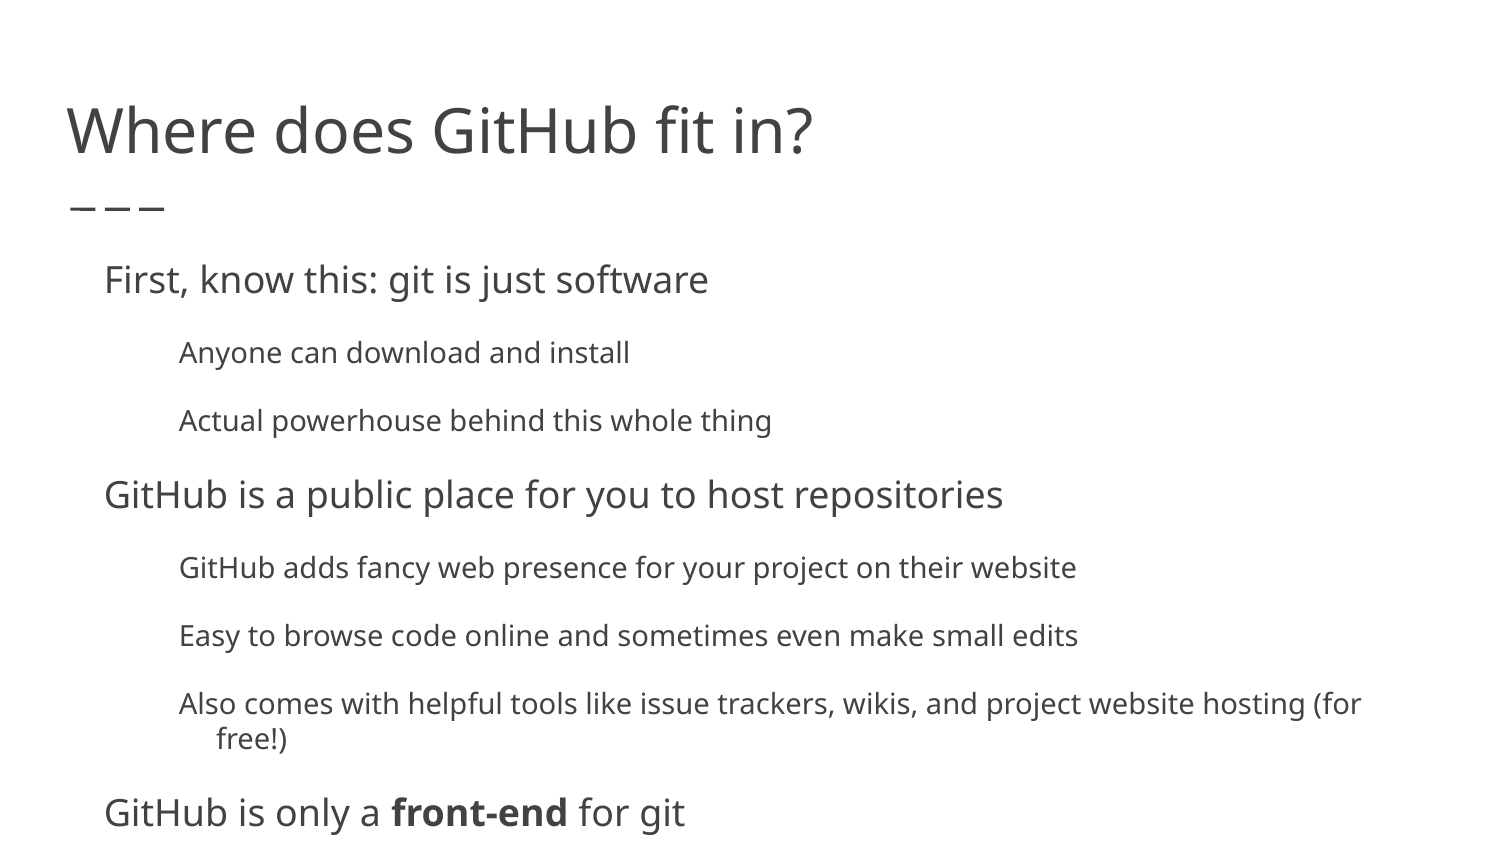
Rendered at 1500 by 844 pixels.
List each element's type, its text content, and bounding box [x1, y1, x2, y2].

list First, know this: git is just software Anyone can download and install Actual powerhouse behind this whole thing GitHub is a public place for you to host repositories GitHub adds fancy web presence for your project on their website Easy to browse code online and sometimes even make small edits Also comes with helpful tools like issue trackers, wikis, and project website hosting (for free!) GitHub is only a front-end for git [51, 240, 1449, 750]
title Where does GitHub fit in? [51, 61, 1449, 182]
